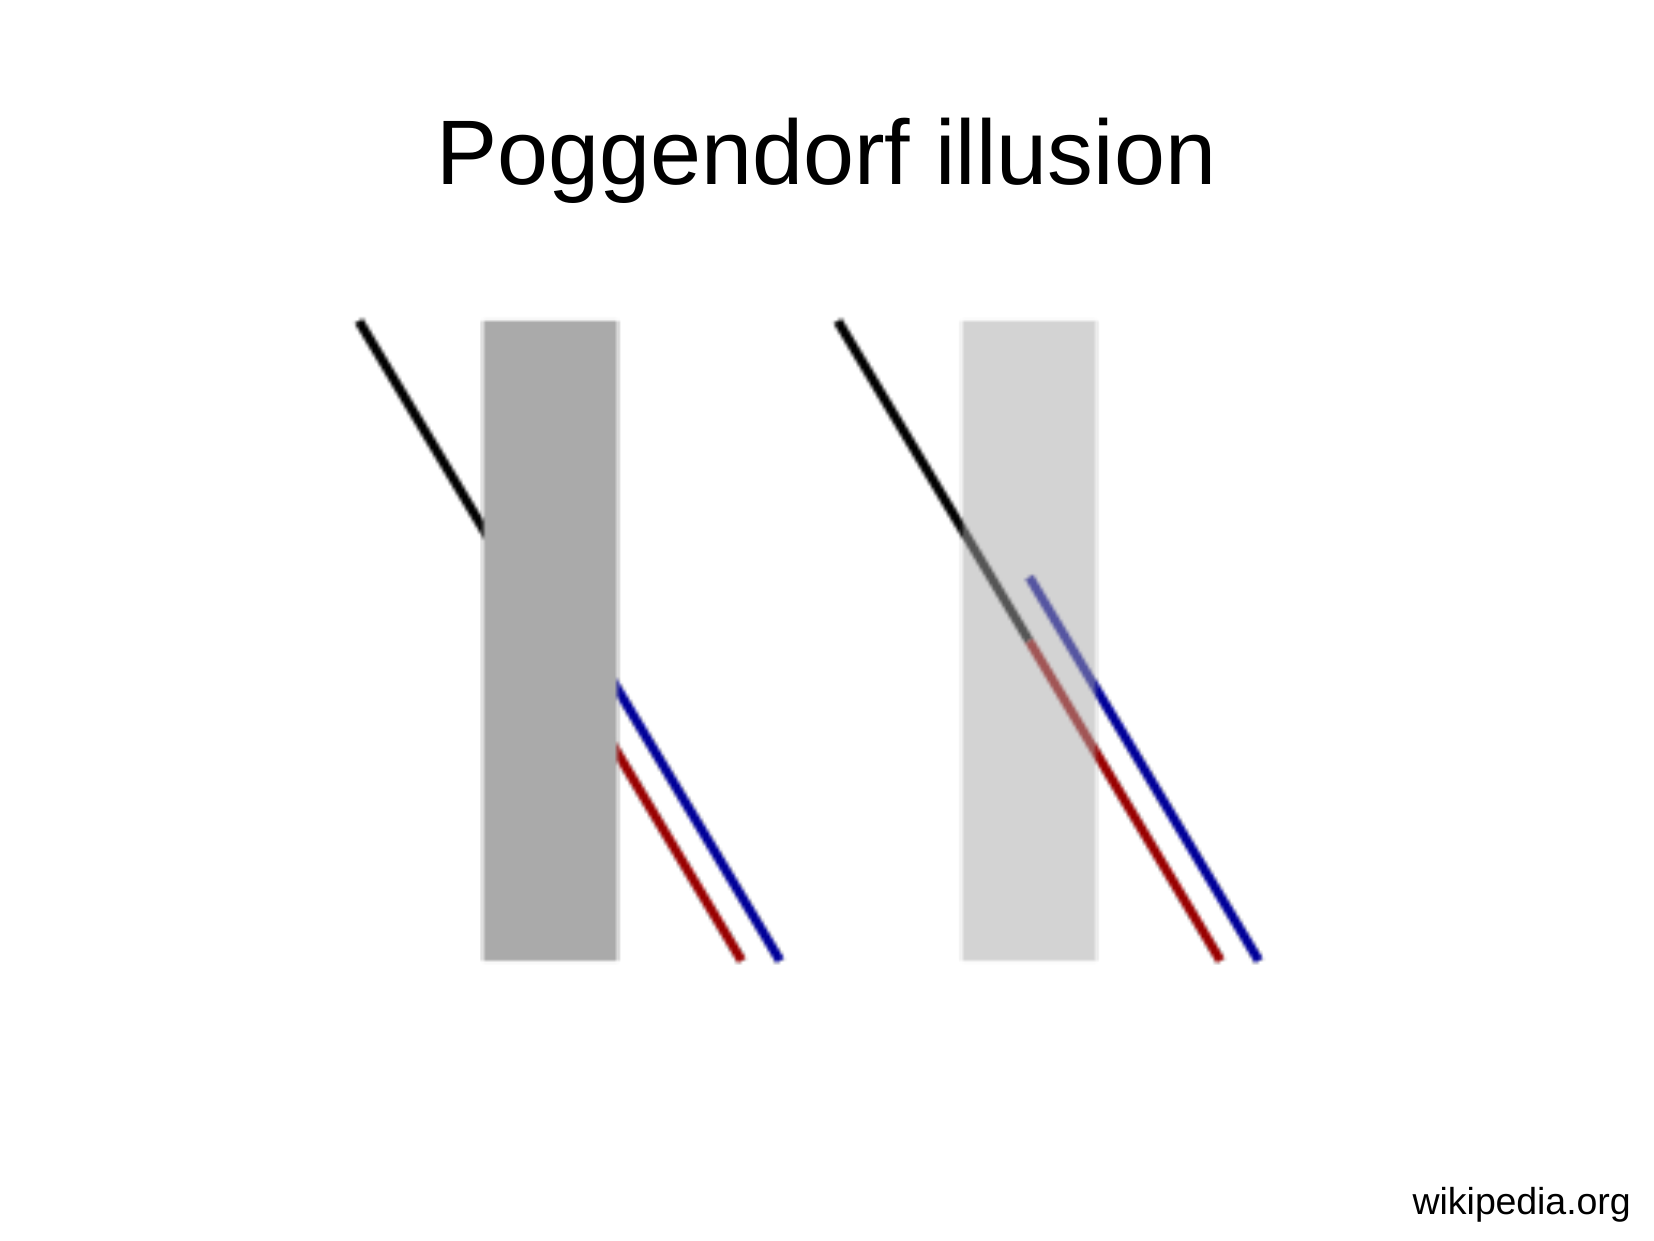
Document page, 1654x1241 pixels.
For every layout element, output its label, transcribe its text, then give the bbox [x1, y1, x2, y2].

title Poggendorf illusion [82, 49, 1571, 257]
picture [328, 290, 1292, 1010]
text_box wikipedia.org [1397, 1172, 1646, 1230]
